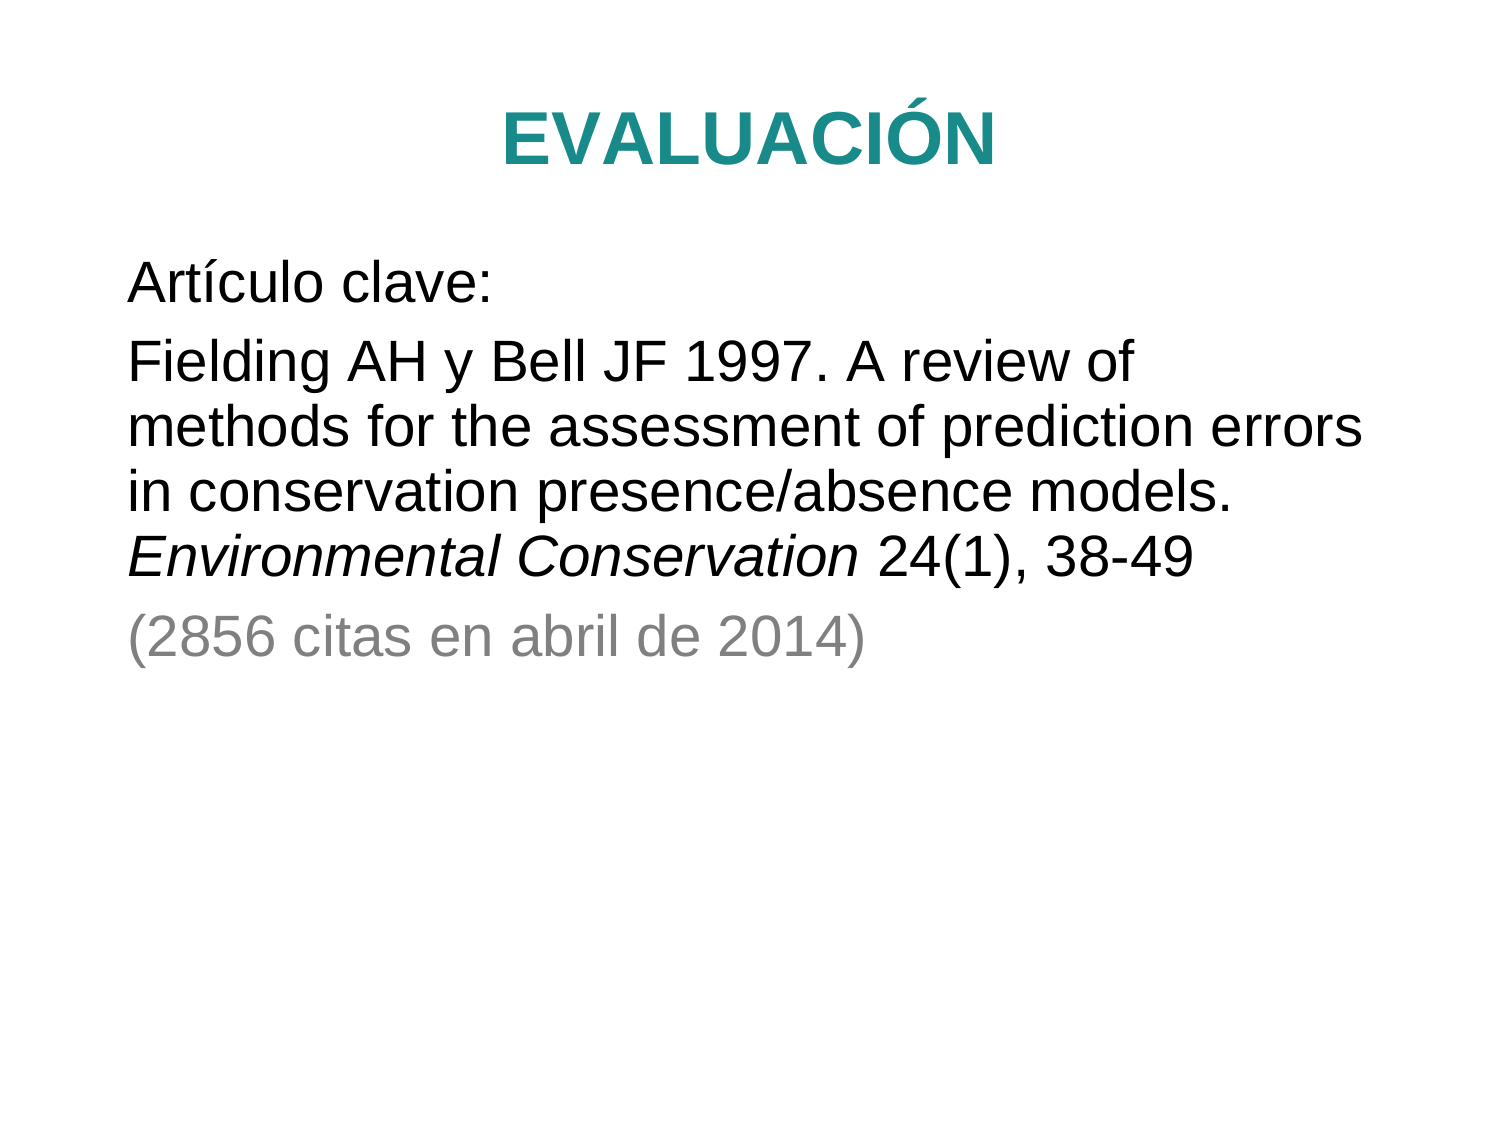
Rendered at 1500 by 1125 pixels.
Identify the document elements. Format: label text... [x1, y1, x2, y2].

title EVALUACIÓN [112, 68, 1388, 209]
list Artículo clave: Fielding AH y Bell JF 1997. A review of methods for the assessment of prediction errors in conservation presence/absence models. Environmental Conservation 24(1), 38-49 (2856 citas en abril de 2014) [112, 241, 1388, 955]
